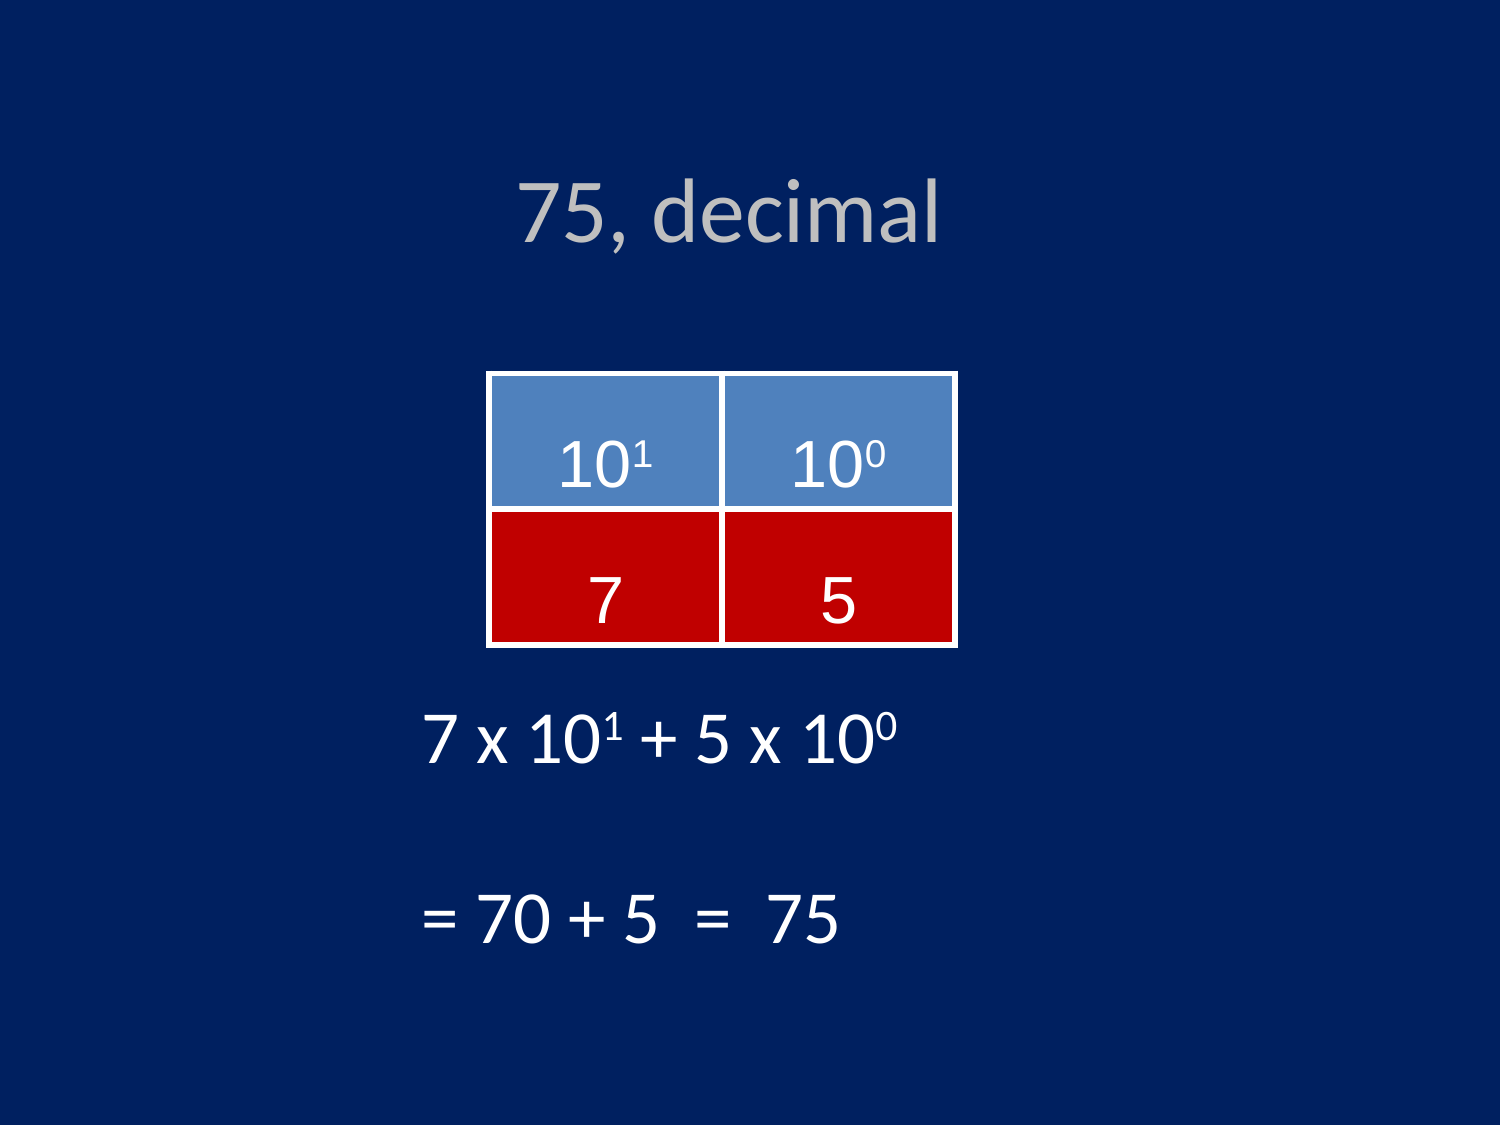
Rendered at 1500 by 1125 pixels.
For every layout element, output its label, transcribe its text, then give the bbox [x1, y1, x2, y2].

text_box 7 x 101 + 5 x 100 = 70 + 5 = 75 [406, 680, 1163, 967]
table_cell 7 [492, 512, 719, 642]
text_box 75, decimal [499, 149, 1362, 263]
table_header 101 [492, 376, 719, 506]
table_header 100 [725, 376, 952, 506]
table_cell 5 [725, 512, 952, 642]
